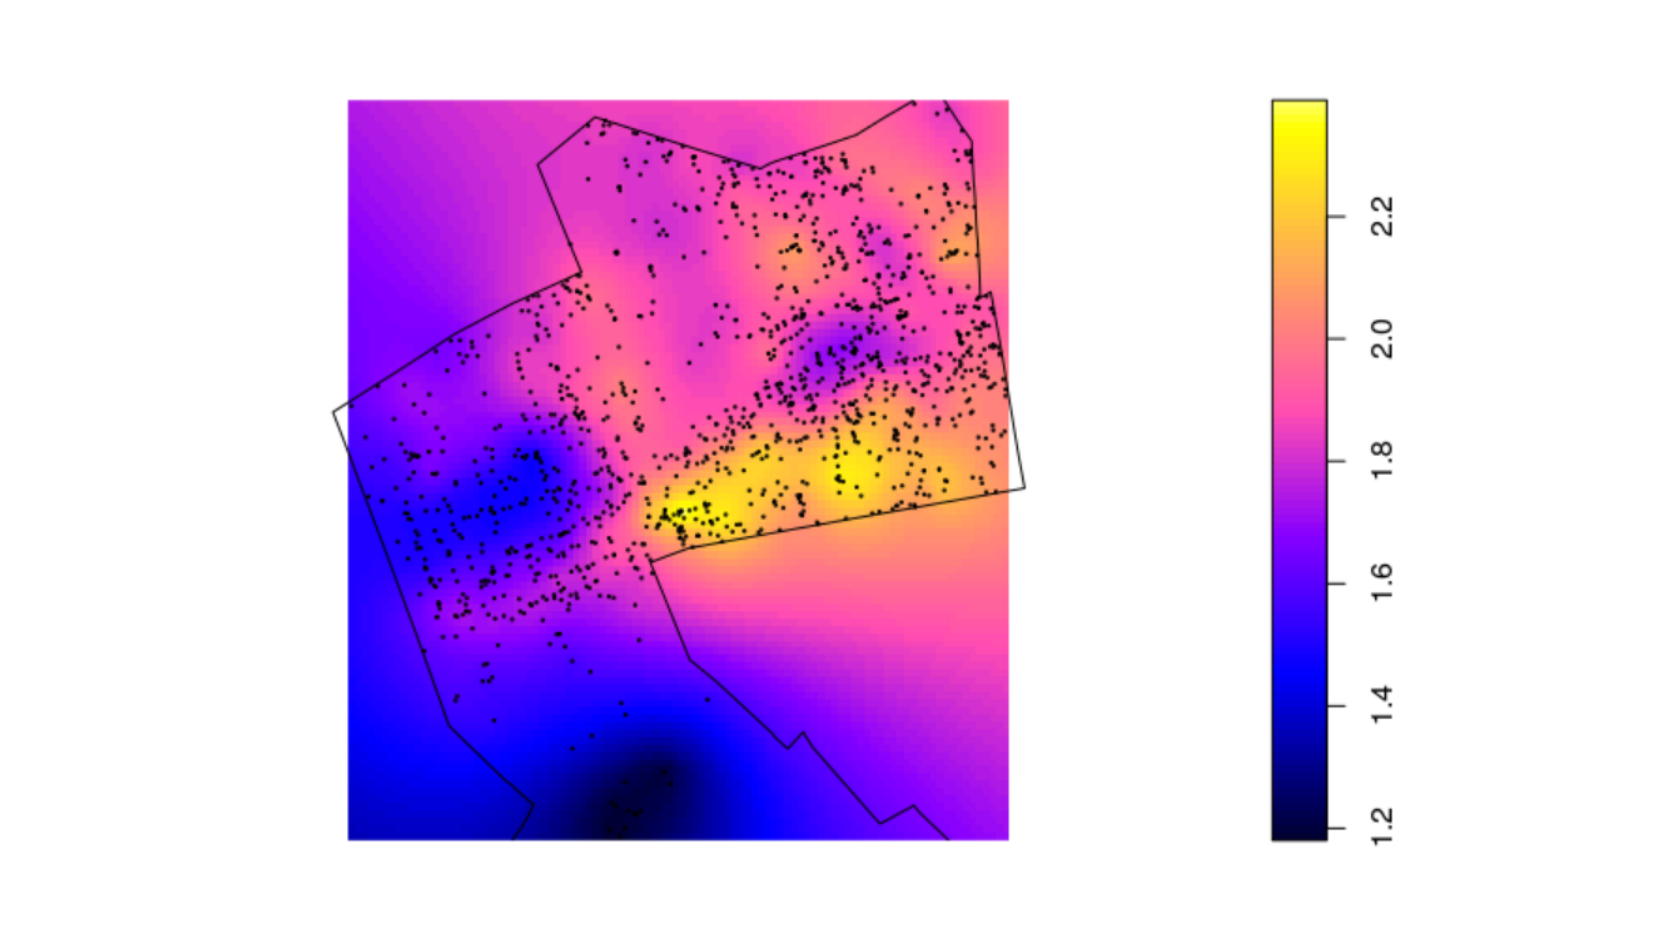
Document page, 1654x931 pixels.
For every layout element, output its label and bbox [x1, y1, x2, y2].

picture [321, 88, 1415, 864]
